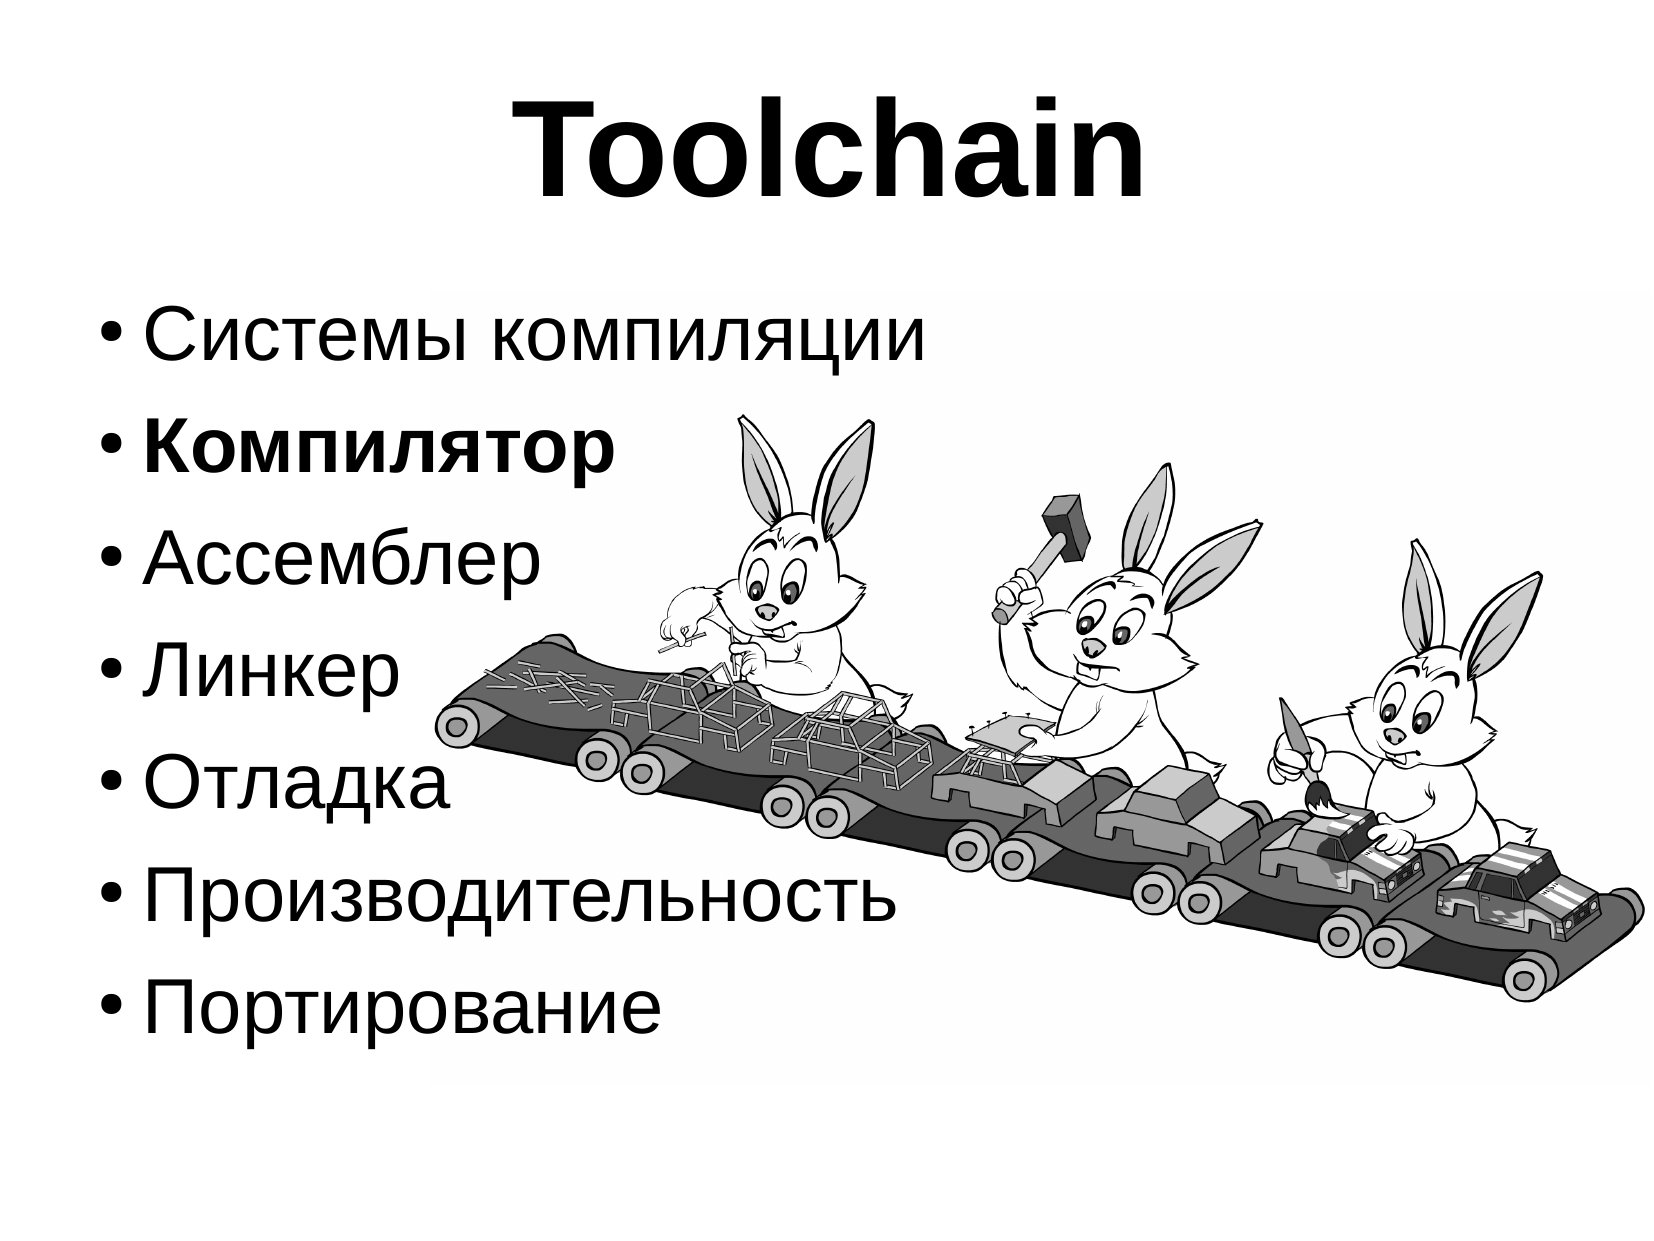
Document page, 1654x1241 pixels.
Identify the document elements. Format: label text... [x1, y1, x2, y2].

list Системы компиляции Компилятор Ассемблер Линкер Отладка Производительность Портирование [82, 290, 1571, 1051]
title Toolchain [86, 45, 1576, 253]
picture [428, 290, 1654, 1085]
